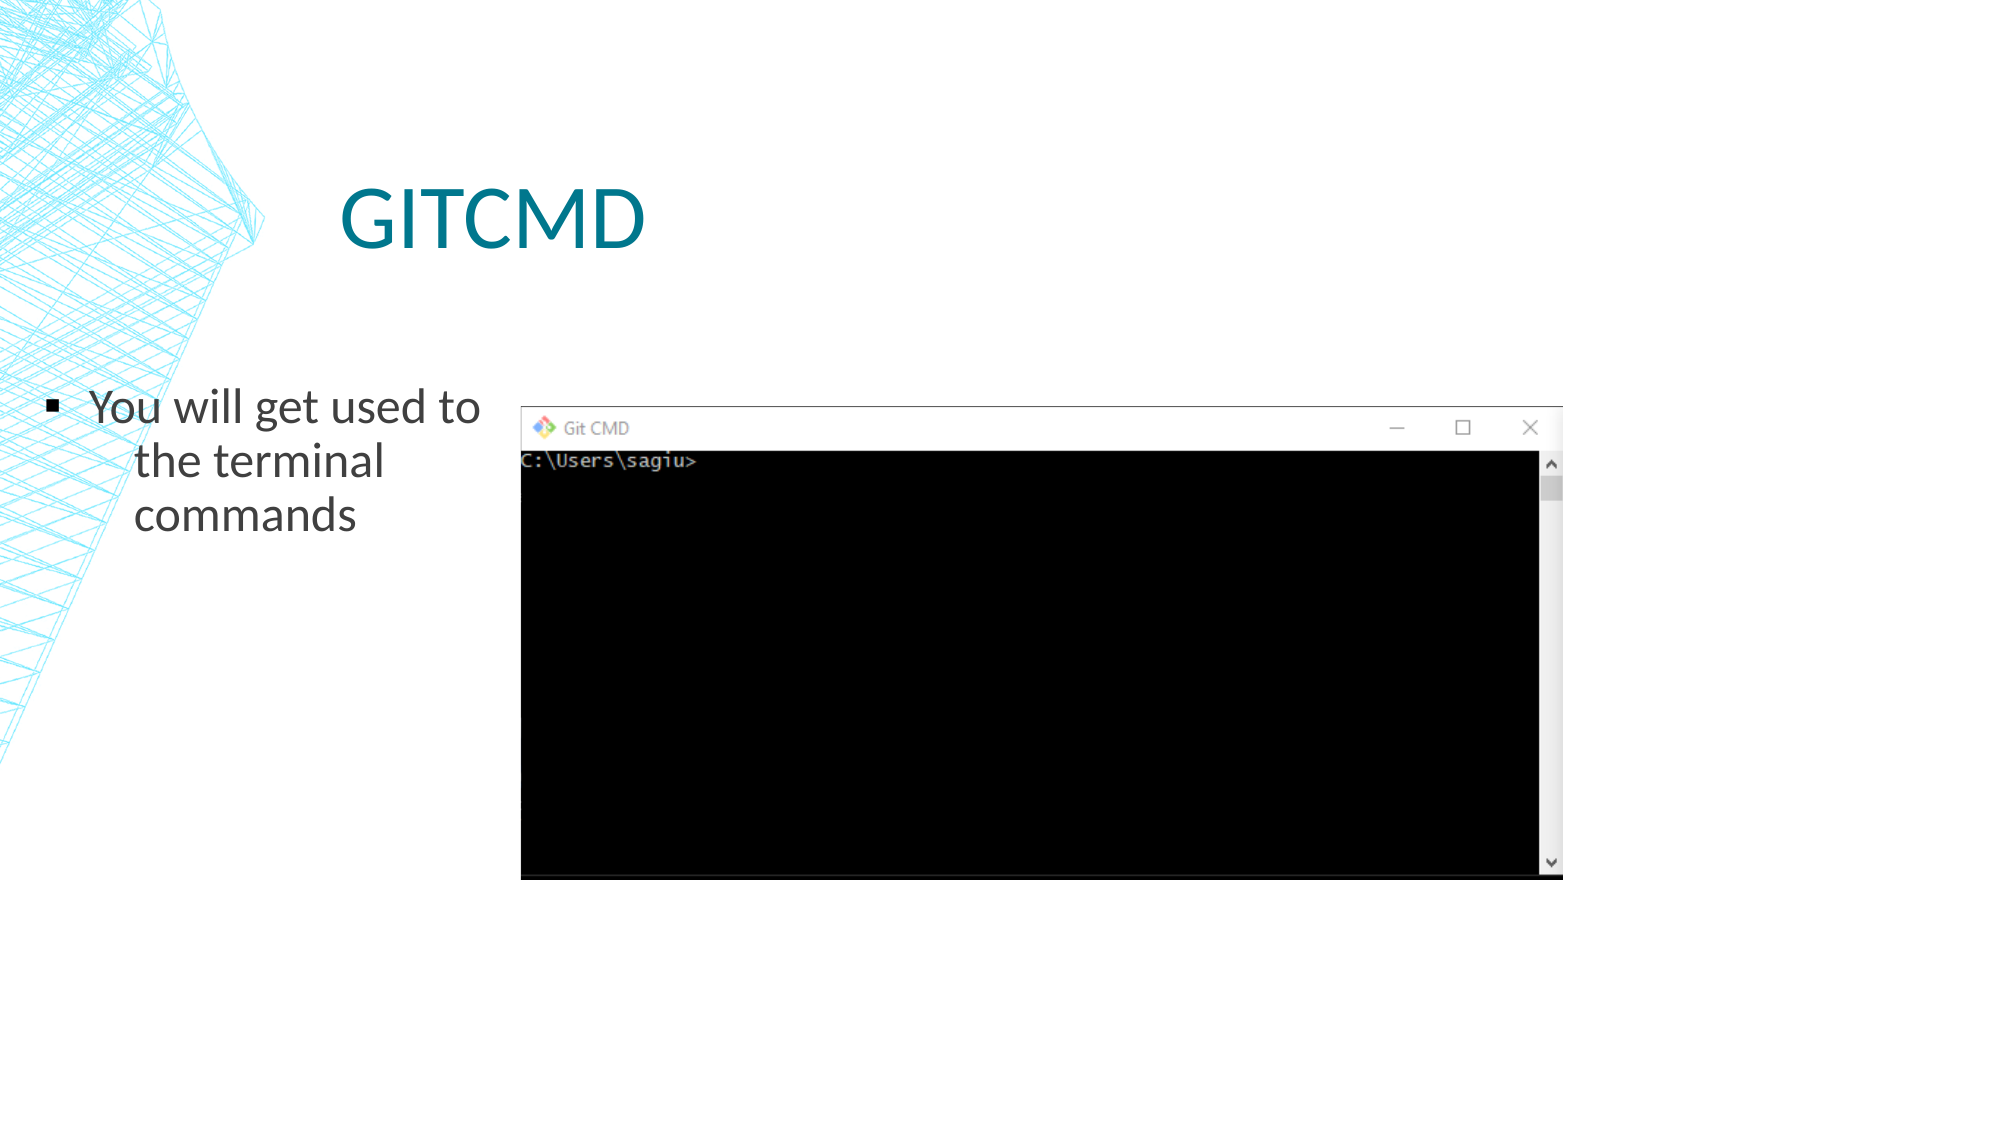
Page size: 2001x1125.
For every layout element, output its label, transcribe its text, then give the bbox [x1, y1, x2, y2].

title gitcmd [324, 162, 1863, 276]
picture [521, 406, 1563, 880]
text_box You will get used to the terminal commands [29, 275, 521, 1064]
